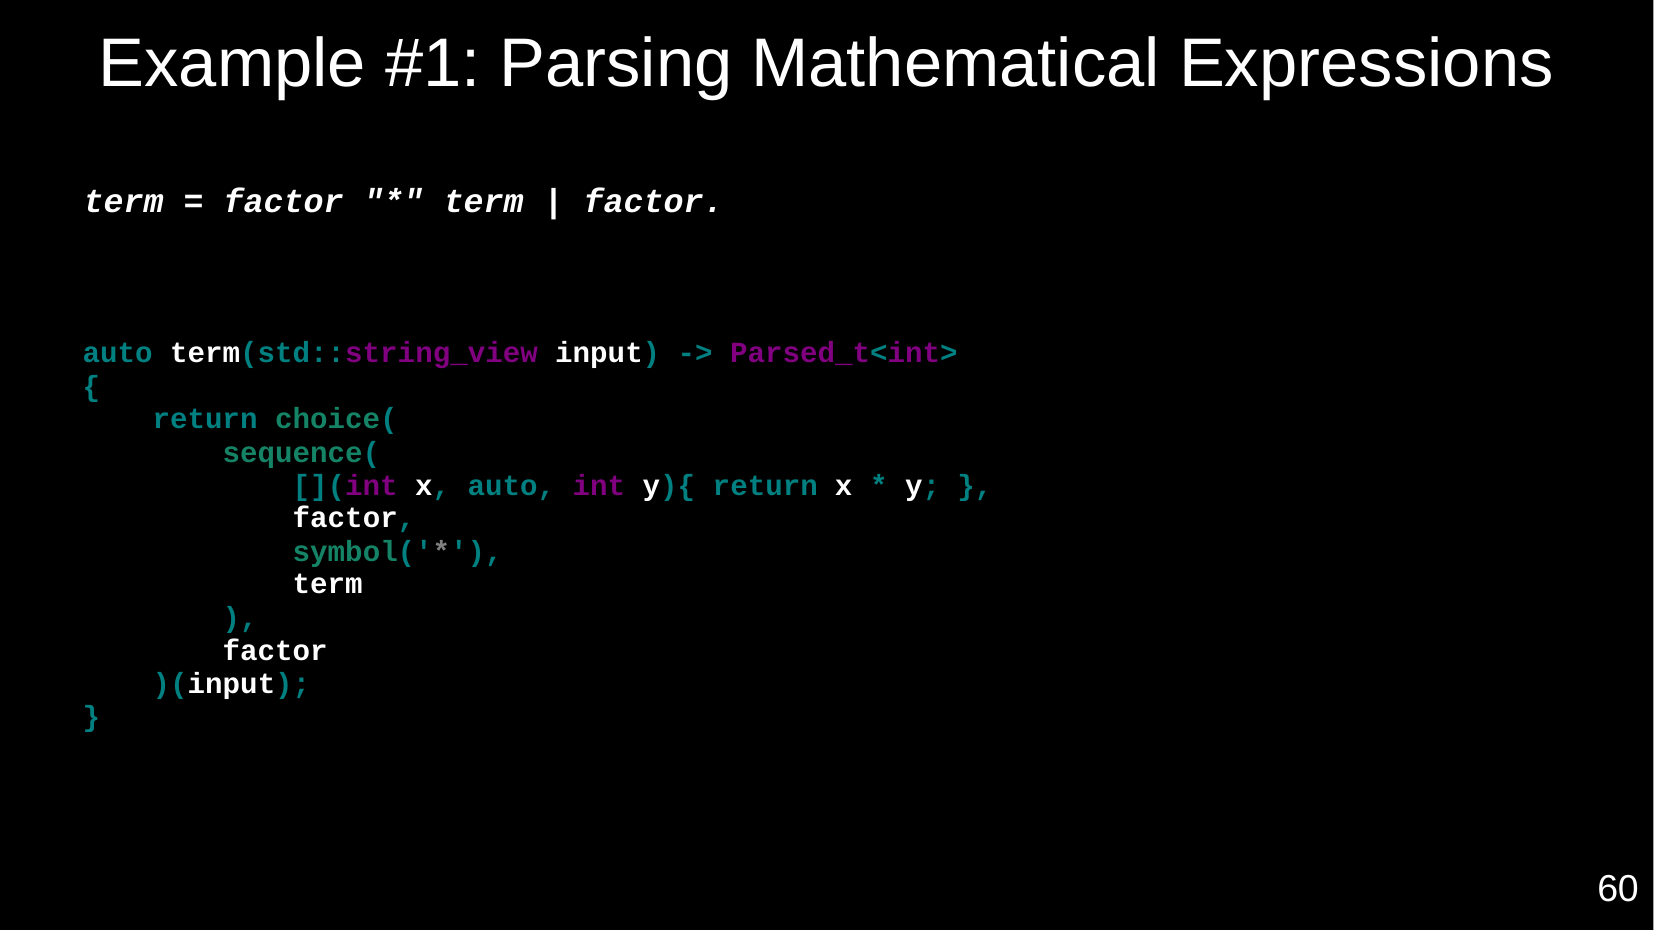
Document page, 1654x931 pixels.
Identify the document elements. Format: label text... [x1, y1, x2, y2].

subtitle auto term(std::string_view input) -> Parsed_t<int> { return choice( sequence( [](int x, auto, int y){ return x * y; }, factor, symbol('*'), term ), factor )(input); } [82, 121, 1571, 865]
title Example #1: Parsing Mathematical Expressions [82, 4, 1571, 121]
text_box term = factor "*" term | factor. [83, 184, 1572, 376]
text_box <number> [1024, 860, 1654, 931]
